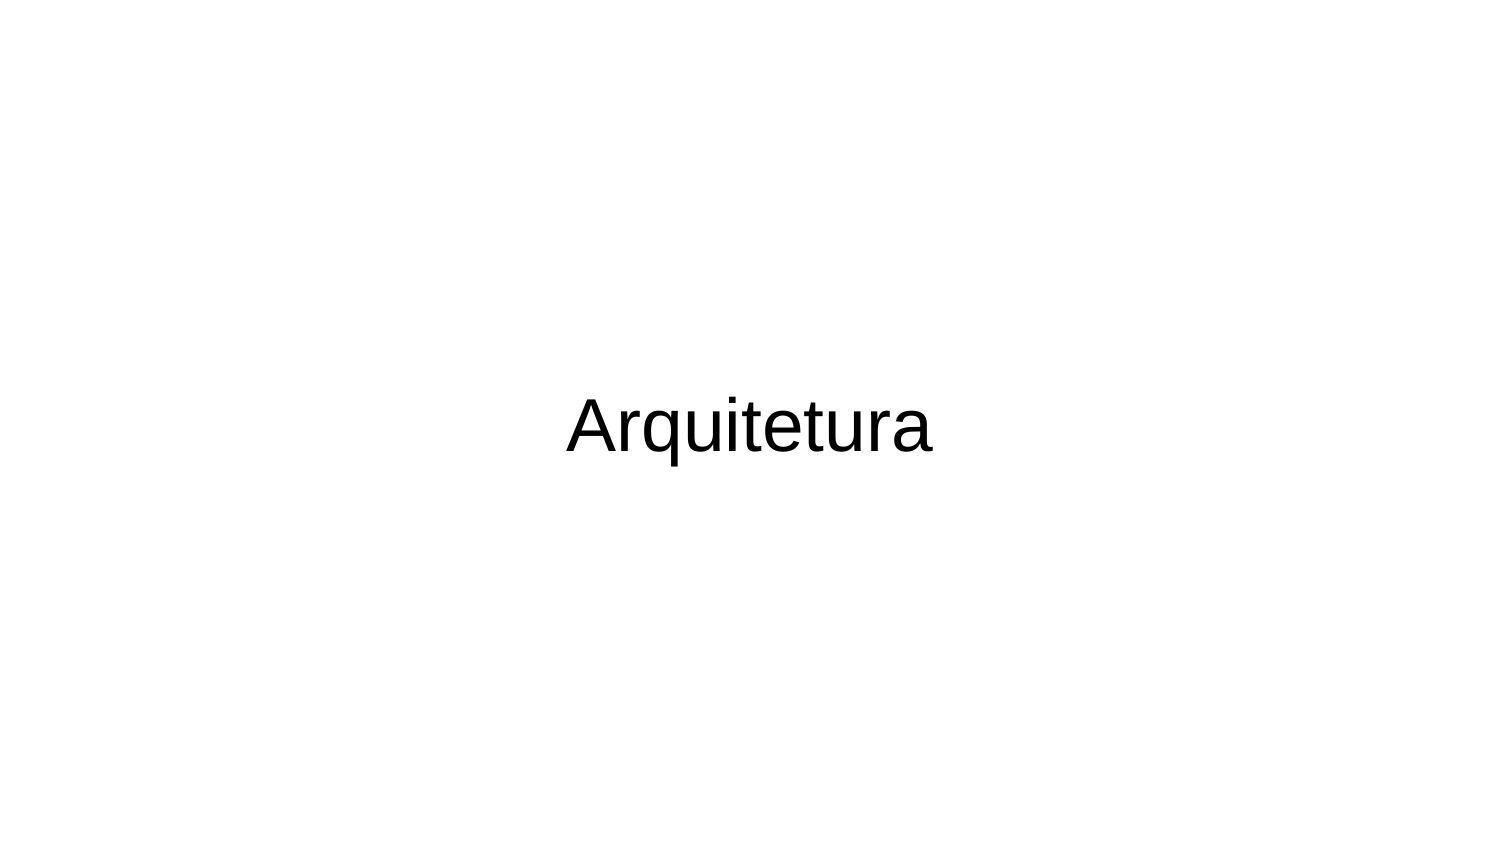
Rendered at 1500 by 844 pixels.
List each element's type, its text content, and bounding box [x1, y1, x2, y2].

title Arquitetura [51, 352, 1449, 491]
